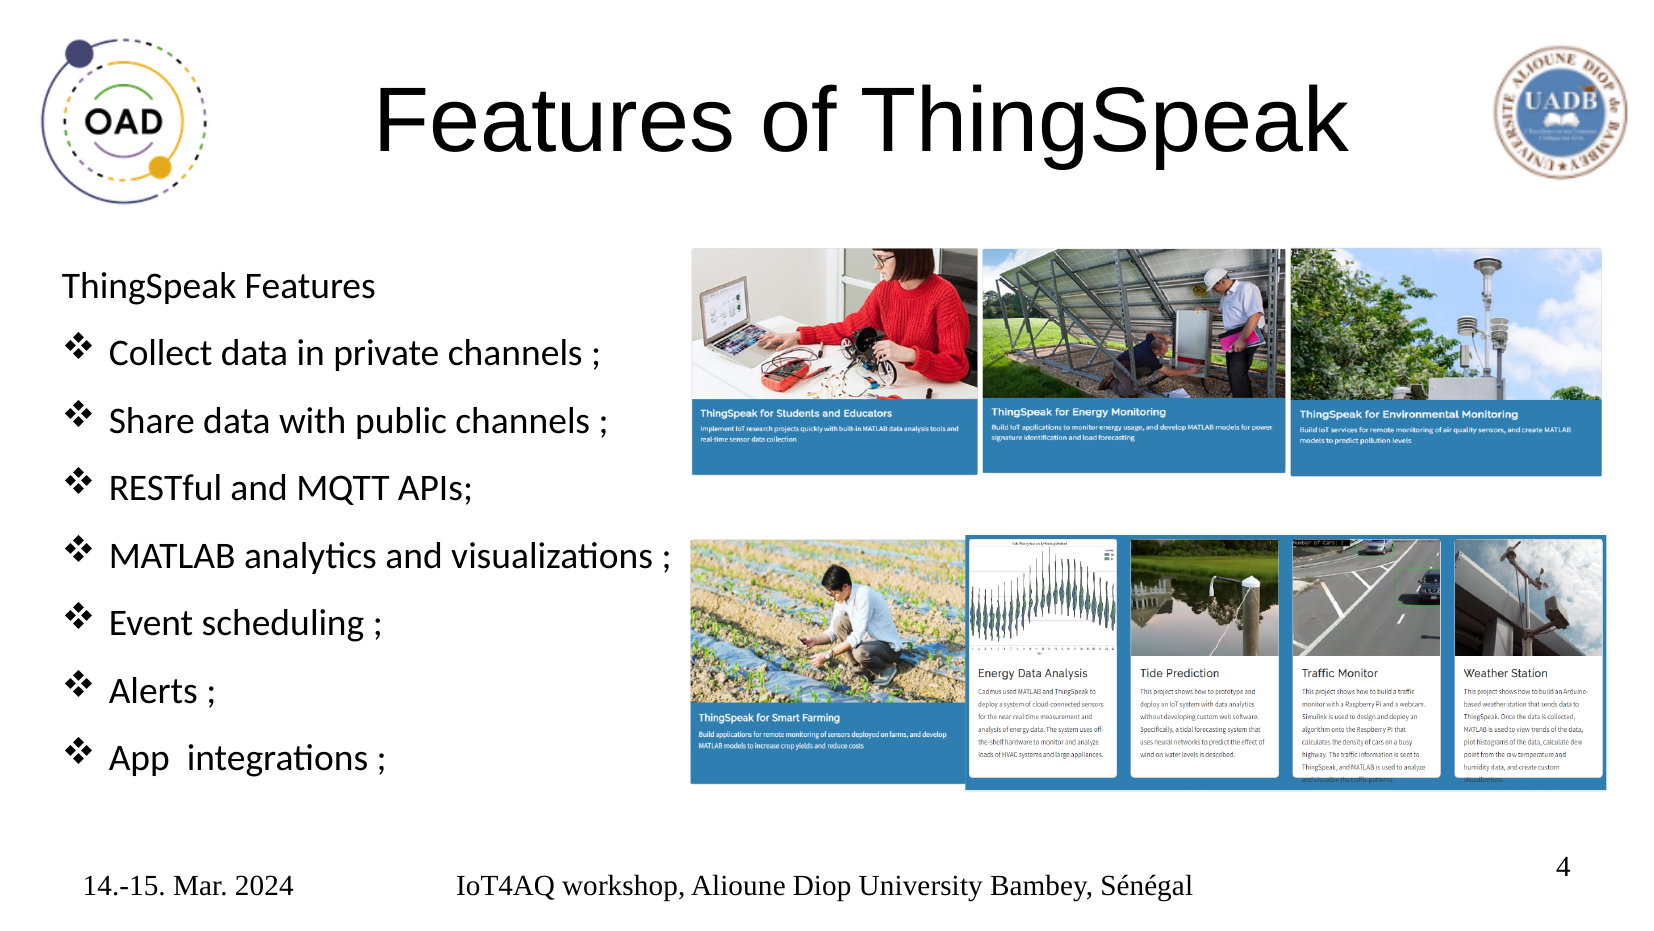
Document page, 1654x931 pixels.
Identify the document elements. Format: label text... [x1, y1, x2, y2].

slide_number 14.-15. Mar. 2024 [82, 866, 338, 931]
text_box ThingSpeak Features Collect data in private channels ; Share data with public channels ; RESTful and MQTT APIs; MATLAB analytics and visualizations ; Event scheduling ; Alerts ; App integrations ; [47, 230, 709, 786]
footer IoT4AQ workshop, Alioune Diop University Bambey, Sénégal [338, 866, 1313, 931]
slide_number <number> [1312, 847, 1571, 912]
title Features of ThingSpeak [278, 37, 1446, 193]
picture [0, 24, 242, 225]
picture [1482, 37, 1641, 188]
picture [687, 245, 1607, 477]
picture [687, 535, 1607, 792]
